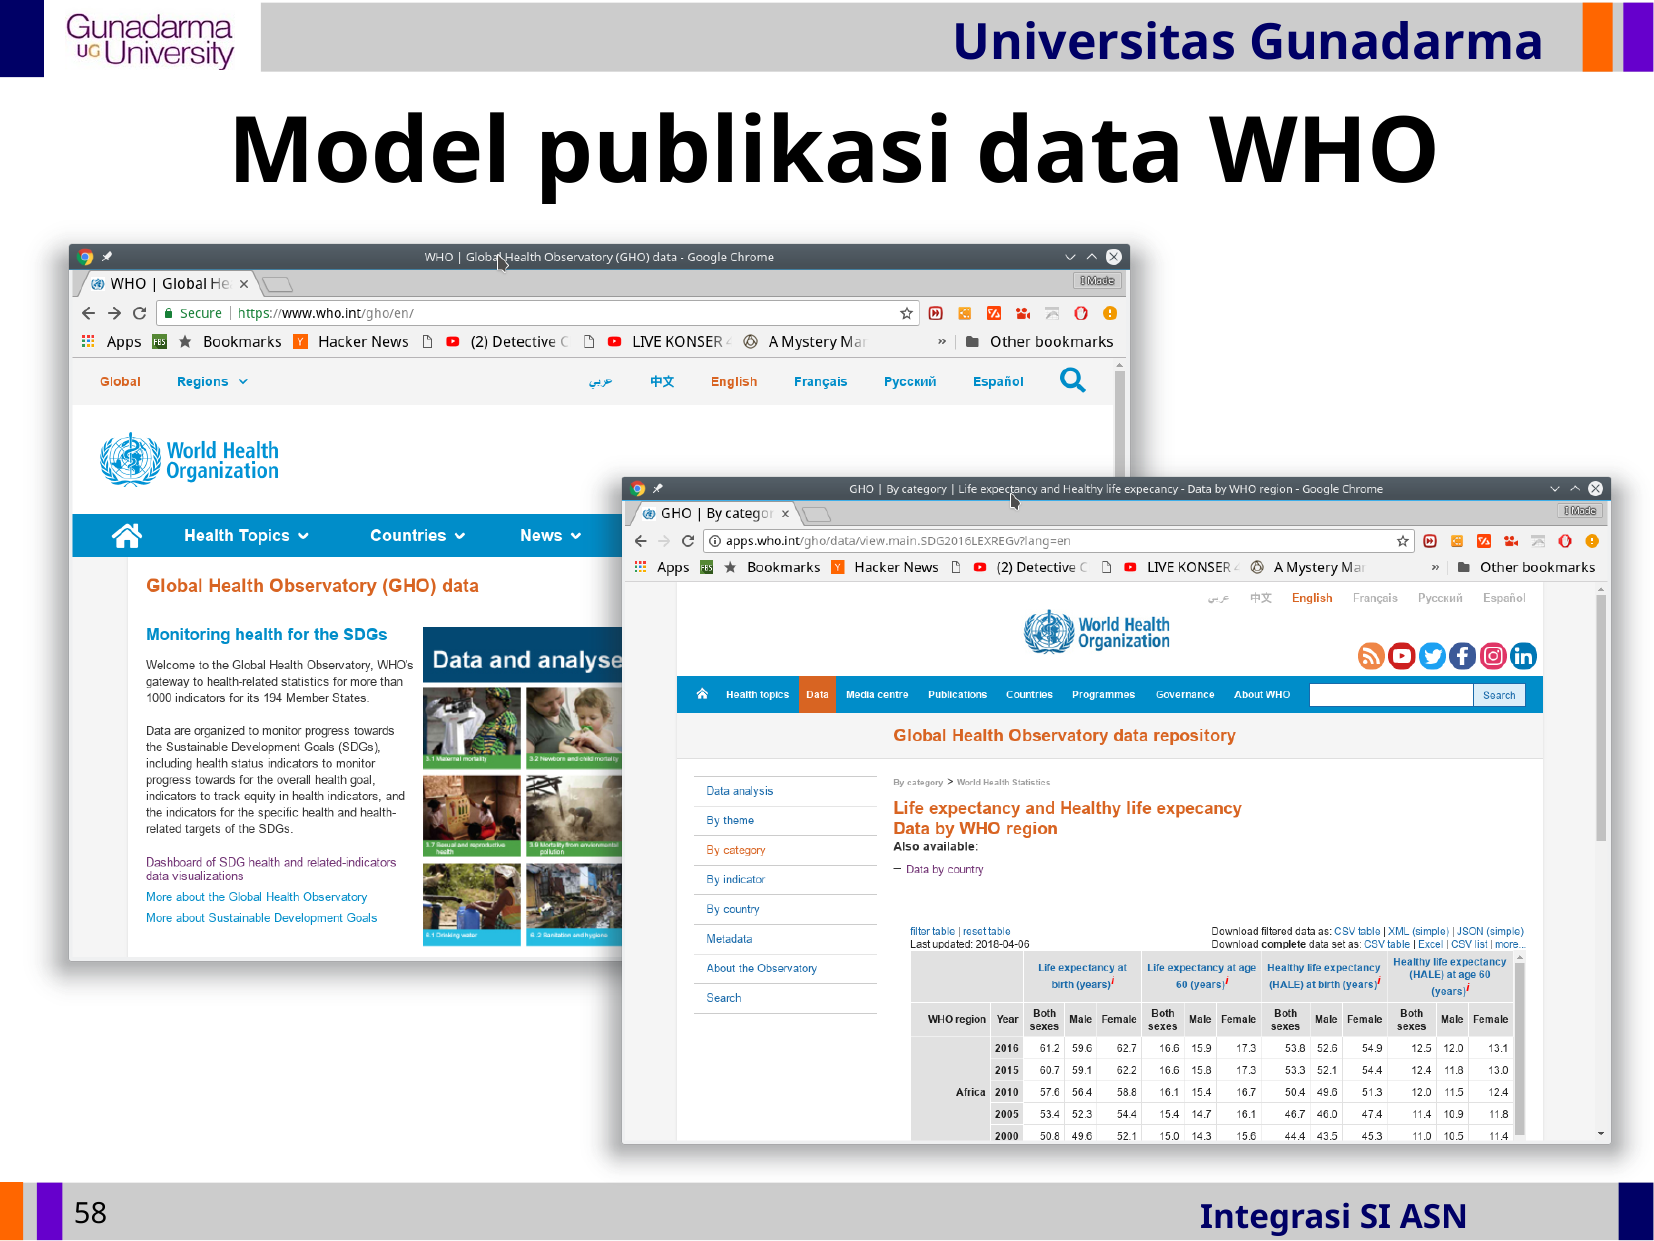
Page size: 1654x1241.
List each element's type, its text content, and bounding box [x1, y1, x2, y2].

picture [65, 0, 235, 70]
title Model publikasi data WHO [78, 84, 1592, 211]
picture [13, 210, 1654, 1195]
